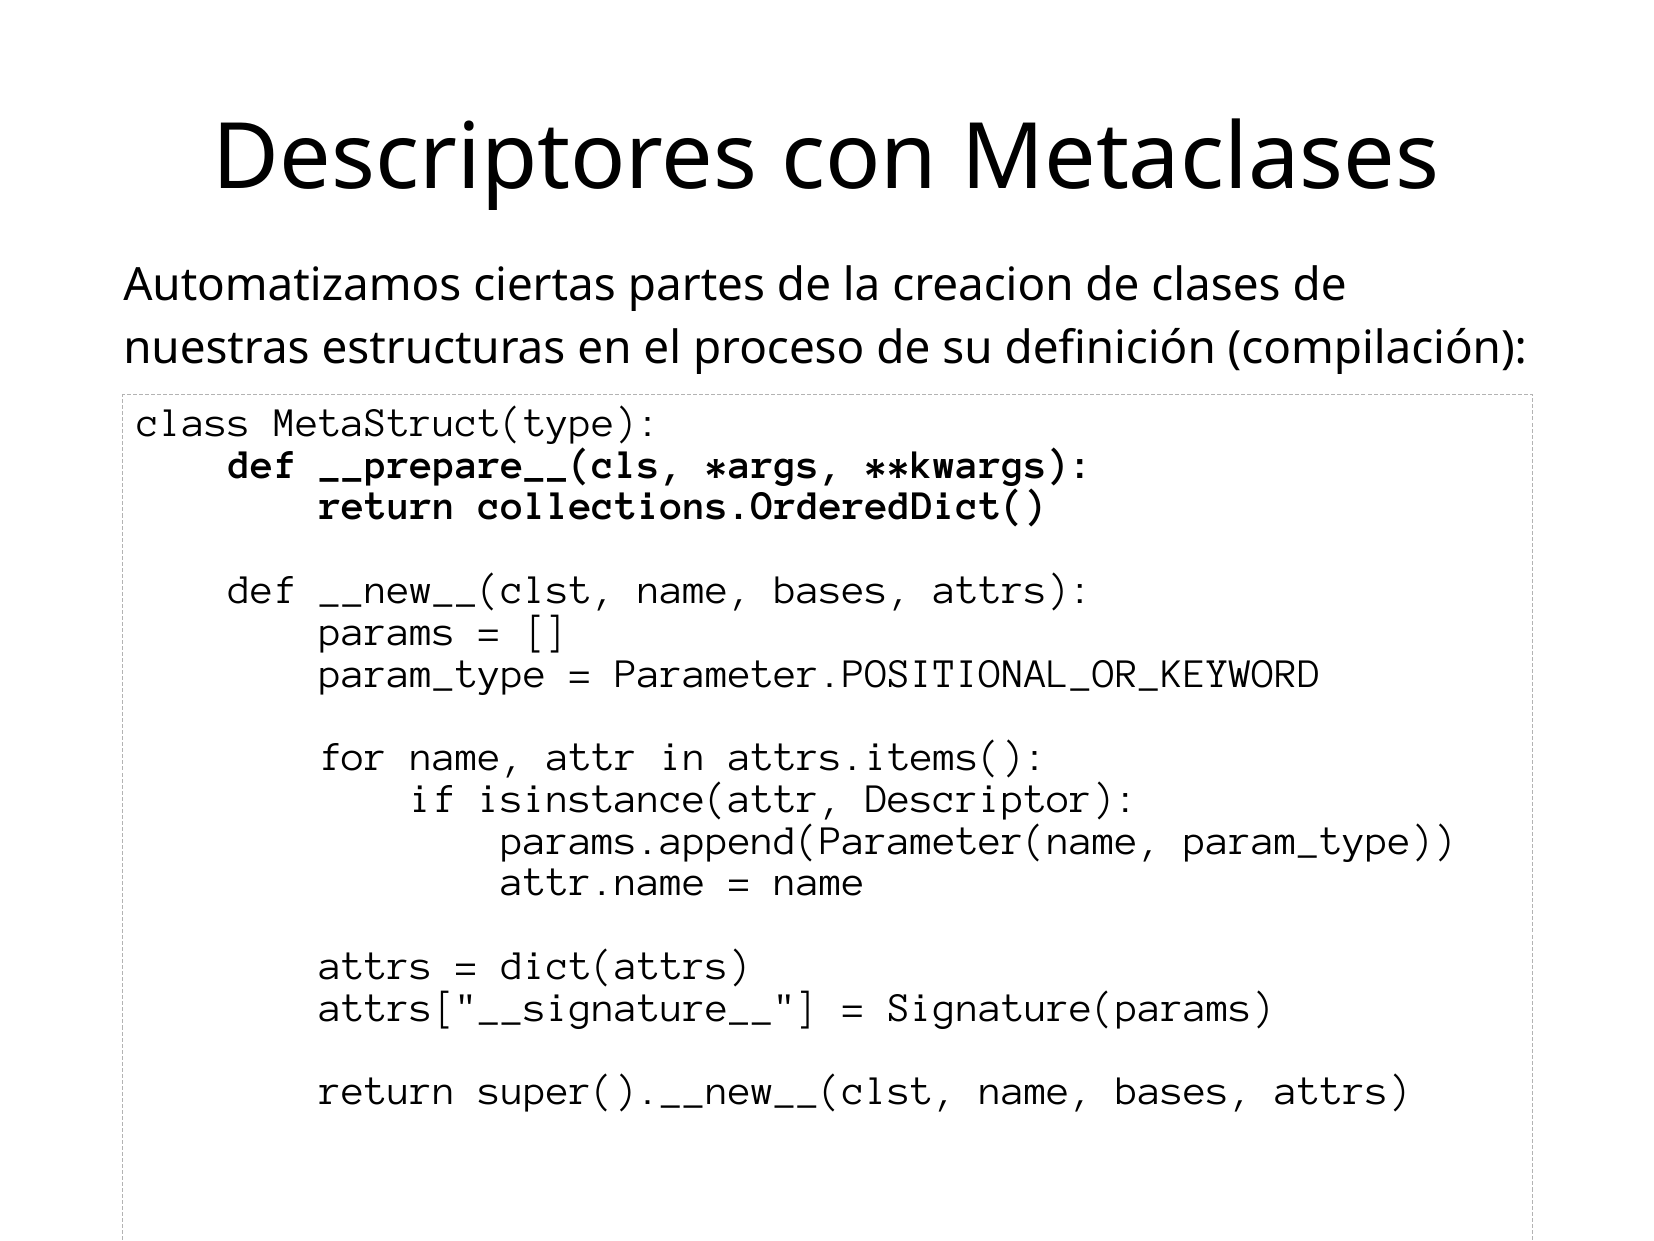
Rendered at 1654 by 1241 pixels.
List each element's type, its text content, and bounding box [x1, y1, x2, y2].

text_box class MetaStruct(type): def __prepare__(cls, *args, **kwargs): return collections.OrderedDict() def __new__(clst, name, bases, attrs): params = [] param_type = Parameter.POSITIONAL_OR_KEYWORD for name, attr in attrs.items(): if isinstance(attr, Descriptor): params.append(Parameter(name, param_type)) attr.name = name attrs = dict(attrs) attrs["__signature__"] = Signature(params) return super().__new__(clst, name, bases, attrs) [122, 394, 1533, 1120]
title Descriptores con Metaclases [82, 49, 1571, 257]
text_box Automatizamos ciertas partes de la creacion de clases de nuestras estructuras en el proceso de su definición (compilación): [108, 244, 1546, 381]
